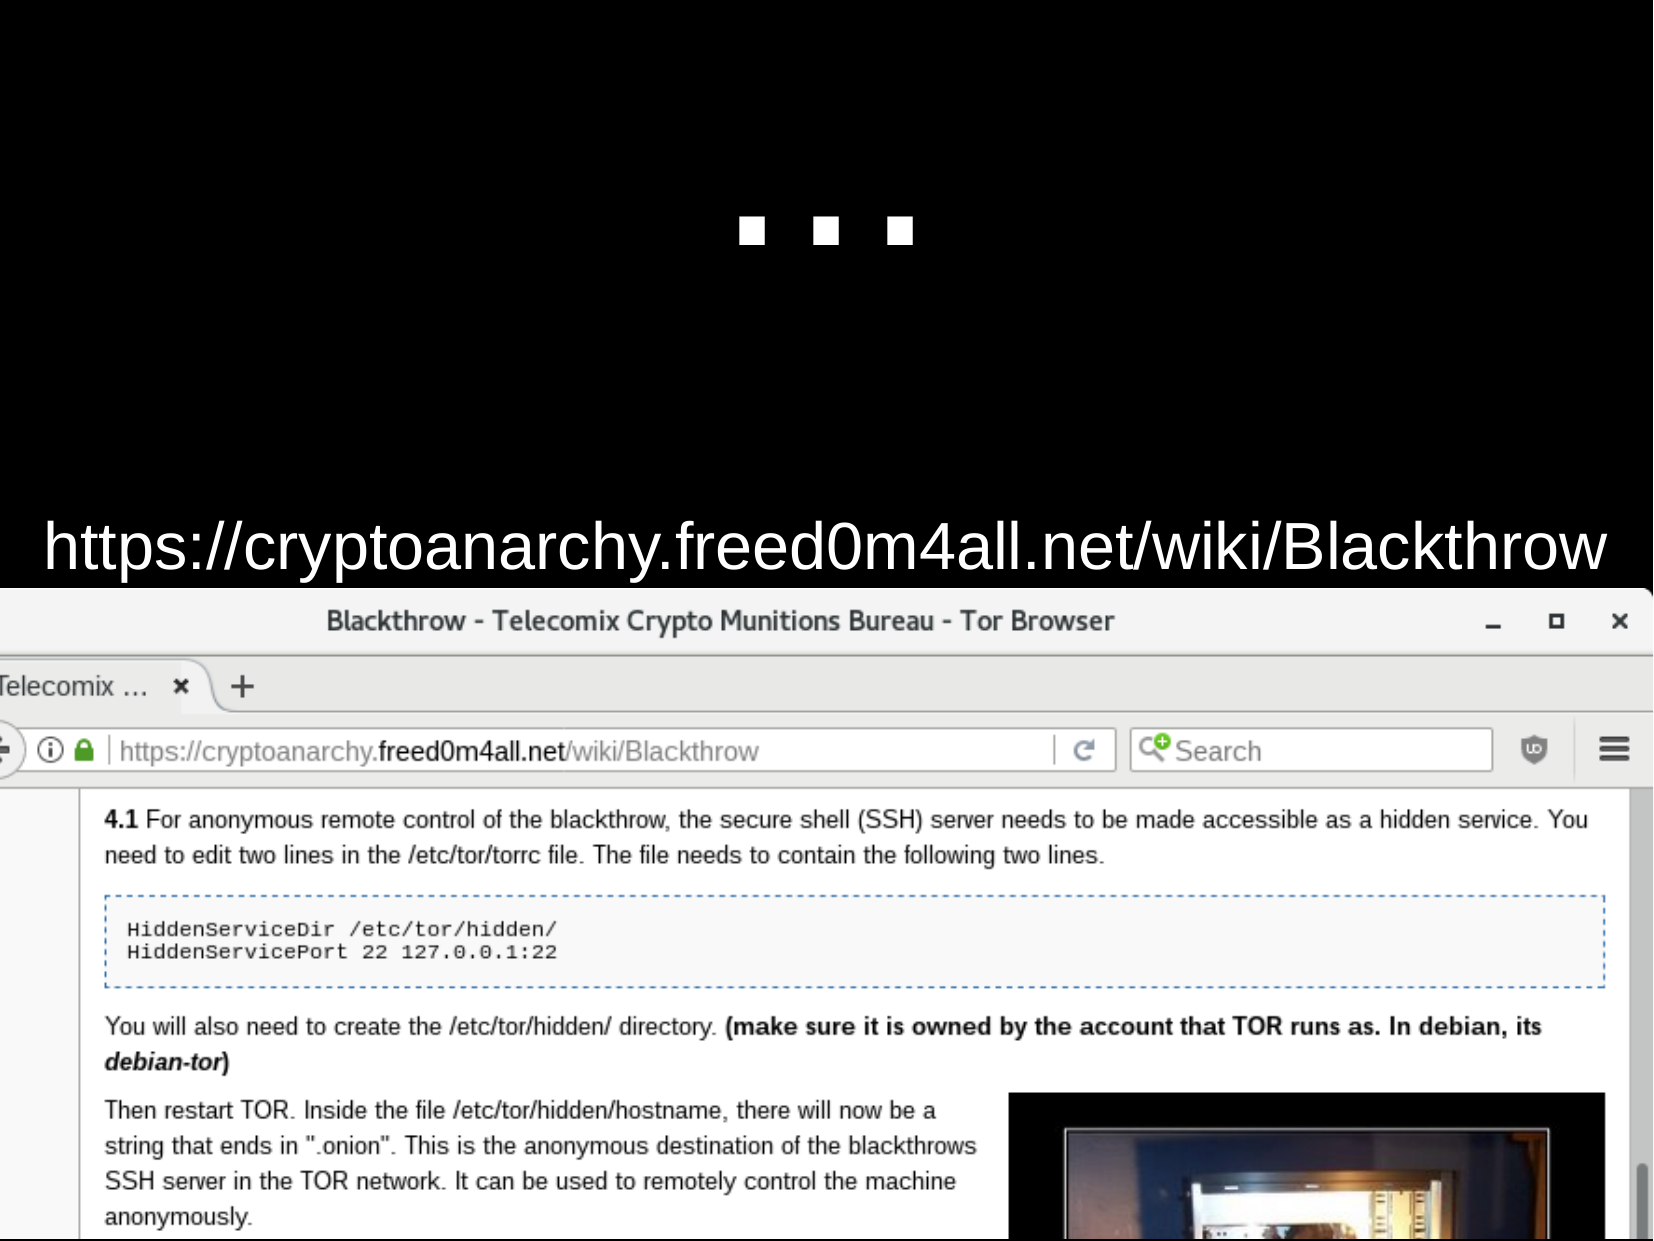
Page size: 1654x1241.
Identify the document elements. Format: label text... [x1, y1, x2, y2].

title ... [82, 3, 1571, 303]
picture [0, 588, 1654, 1239]
list https://cryptoanarchy.freed0m4all.net/wiki/Blackthrow [0, 508, 1653, 588]
